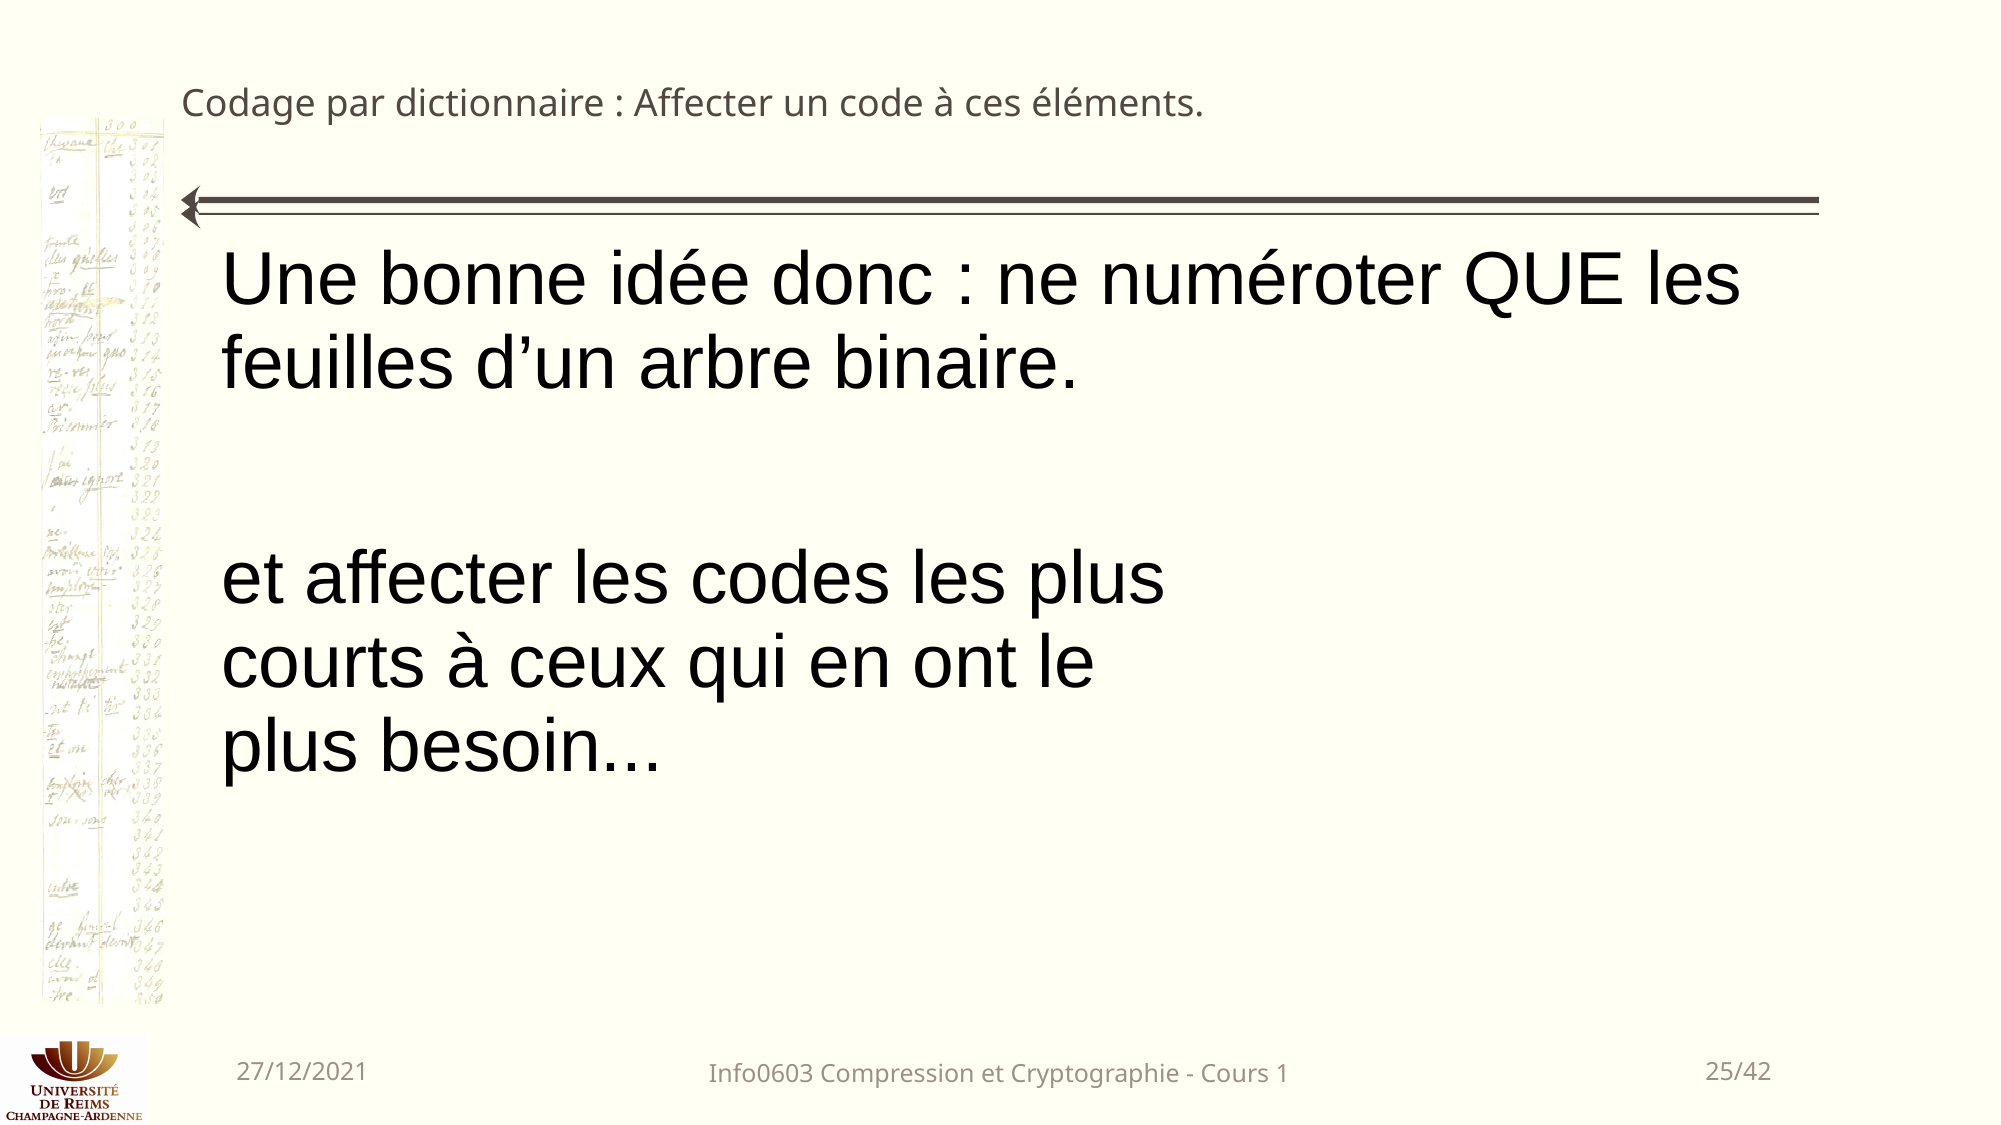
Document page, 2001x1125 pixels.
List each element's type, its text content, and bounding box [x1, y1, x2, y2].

picture [0, 1035, 148, 1125]
title Codage par dictionnaire : Affecter un code à ces éléments. [181, 12, 1819, 193]
picture [40, 118, 164, 1004]
text_box Une bonne idée donc : ne numéroter QUE les feuilles d’un arbre binaire. et affecter les codes les plus courts à ceux qui en ont le plus besoin... [206, 228, 1920, 1010]
